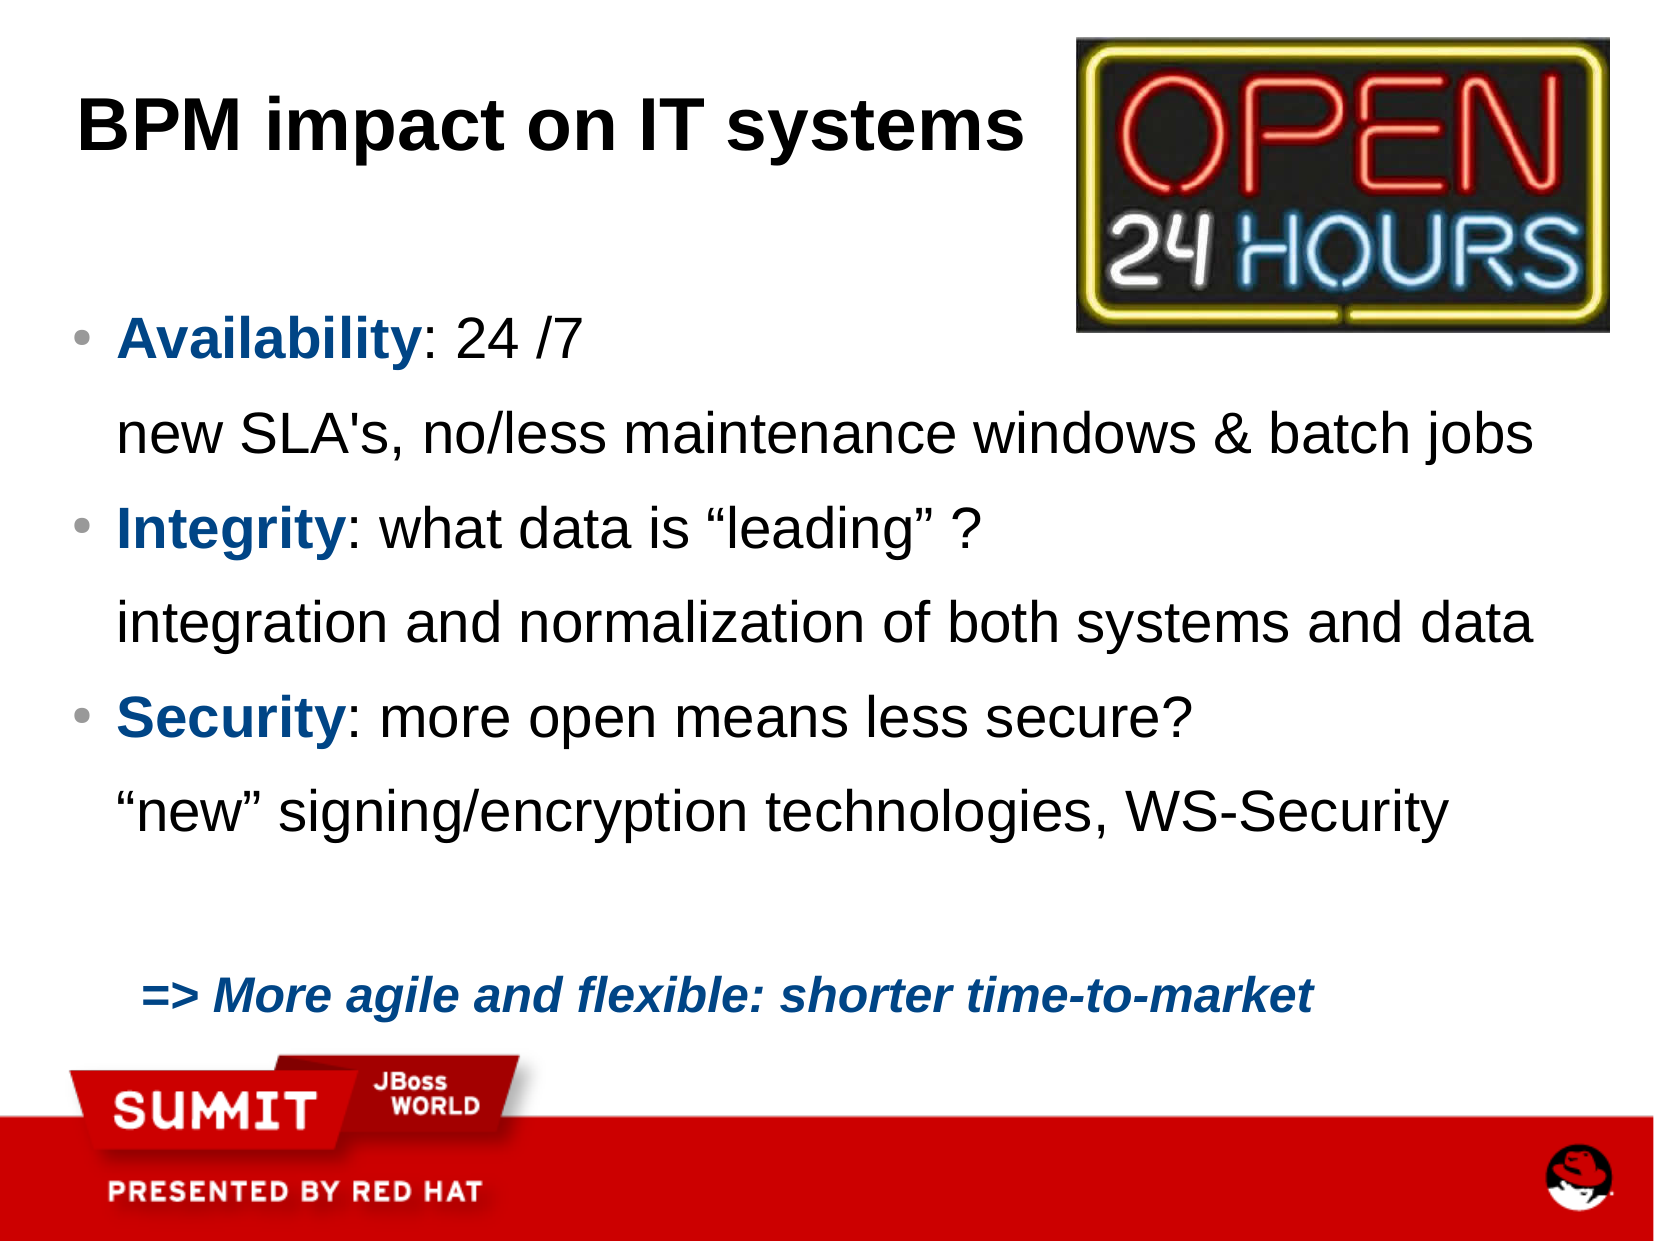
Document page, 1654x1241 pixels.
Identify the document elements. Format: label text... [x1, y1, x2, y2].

list Availability: 24 /7 new SLA's, no/less maintenance windows & batch jobs Integrity: what data is “leading” ? integration and normalization of both systems and data Security: more open means less secure? “new” signing/encryption technologies, WS-Security [56, 306, 1626, 1034]
picture [1076, 37, 1610, 333]
text_box => More agile and flexible: shorter time-to-market [80, 967, 1537, 1025]
title BPM impact on IT systems [76, 45, 1076, 204]
picture [0, 1043, 1654, 1241]
